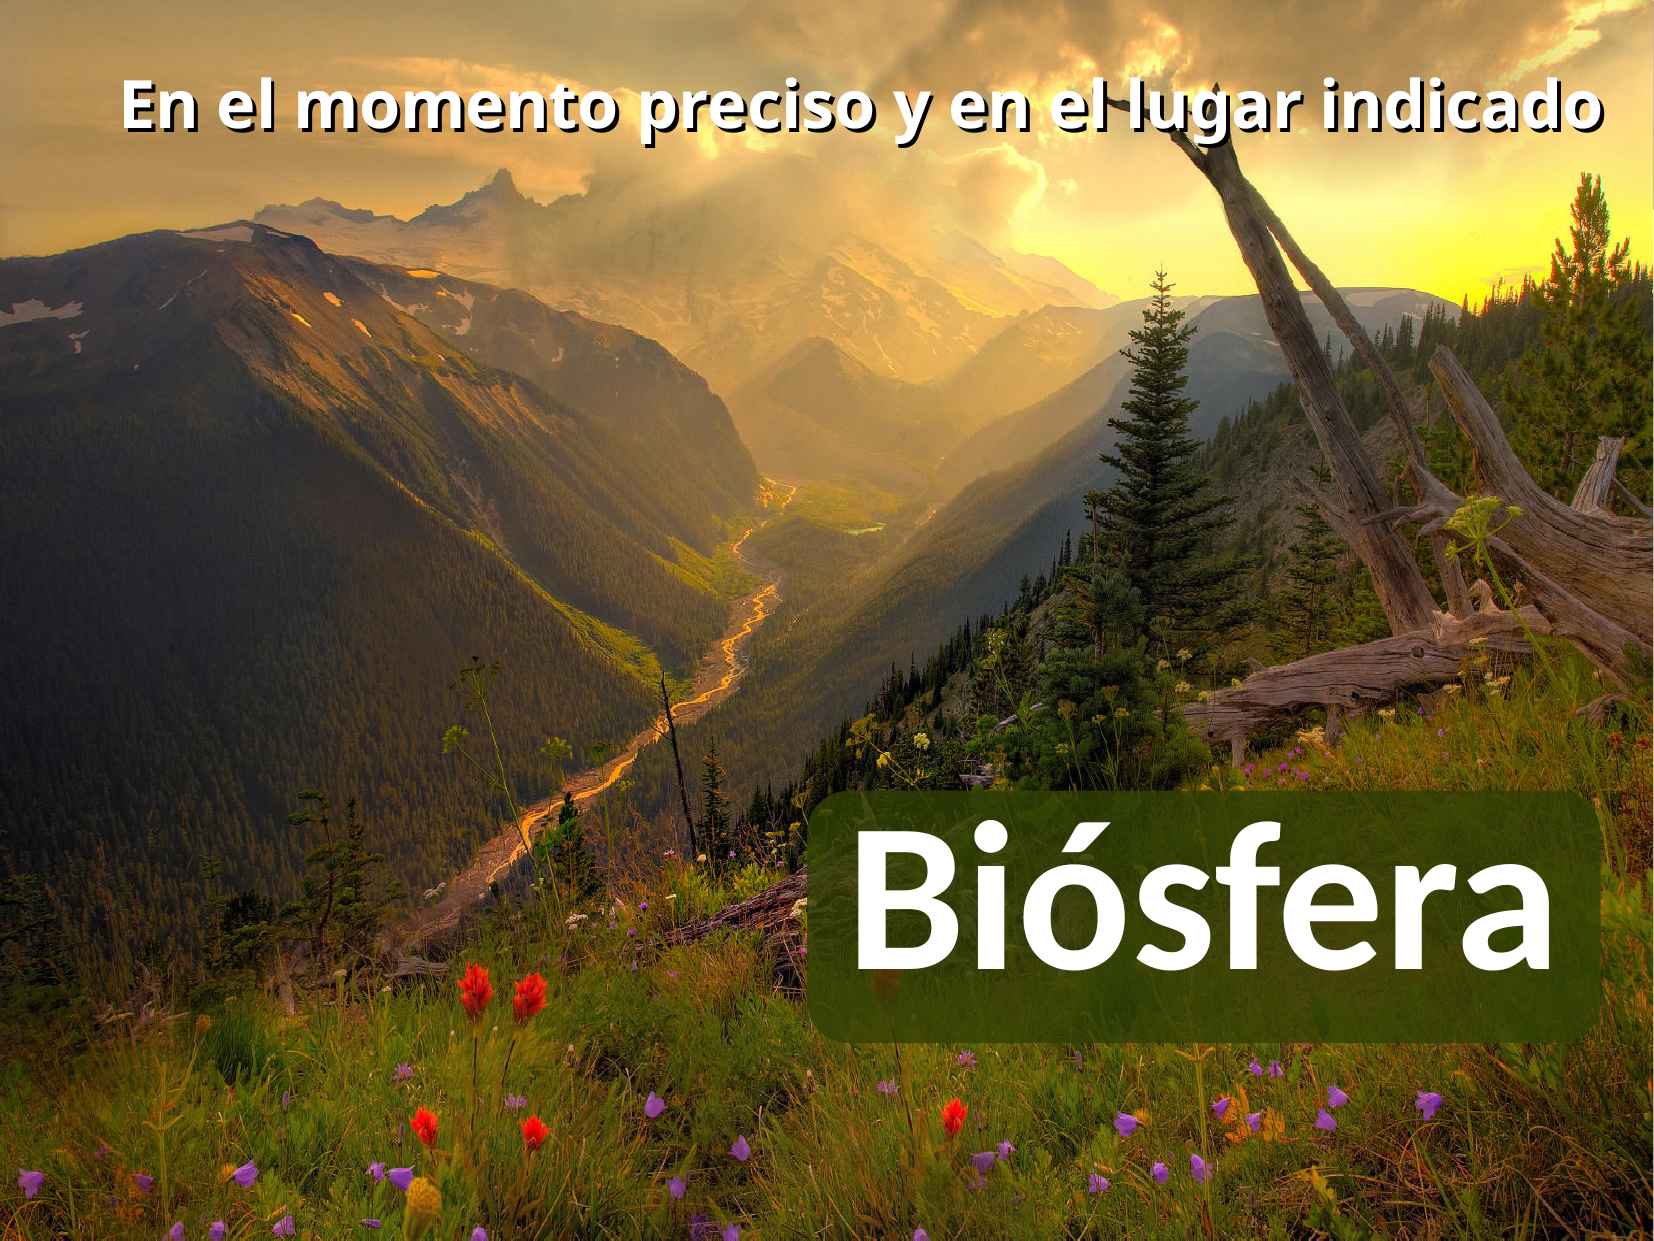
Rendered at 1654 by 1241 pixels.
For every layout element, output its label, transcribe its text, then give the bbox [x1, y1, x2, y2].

text_box Biósfera [807, 790, 1601, 1044]
picture [0, 0, 1654, 1241]
title En el momento preciso y en el lugar indicado [45, 15, 1606, 191]
